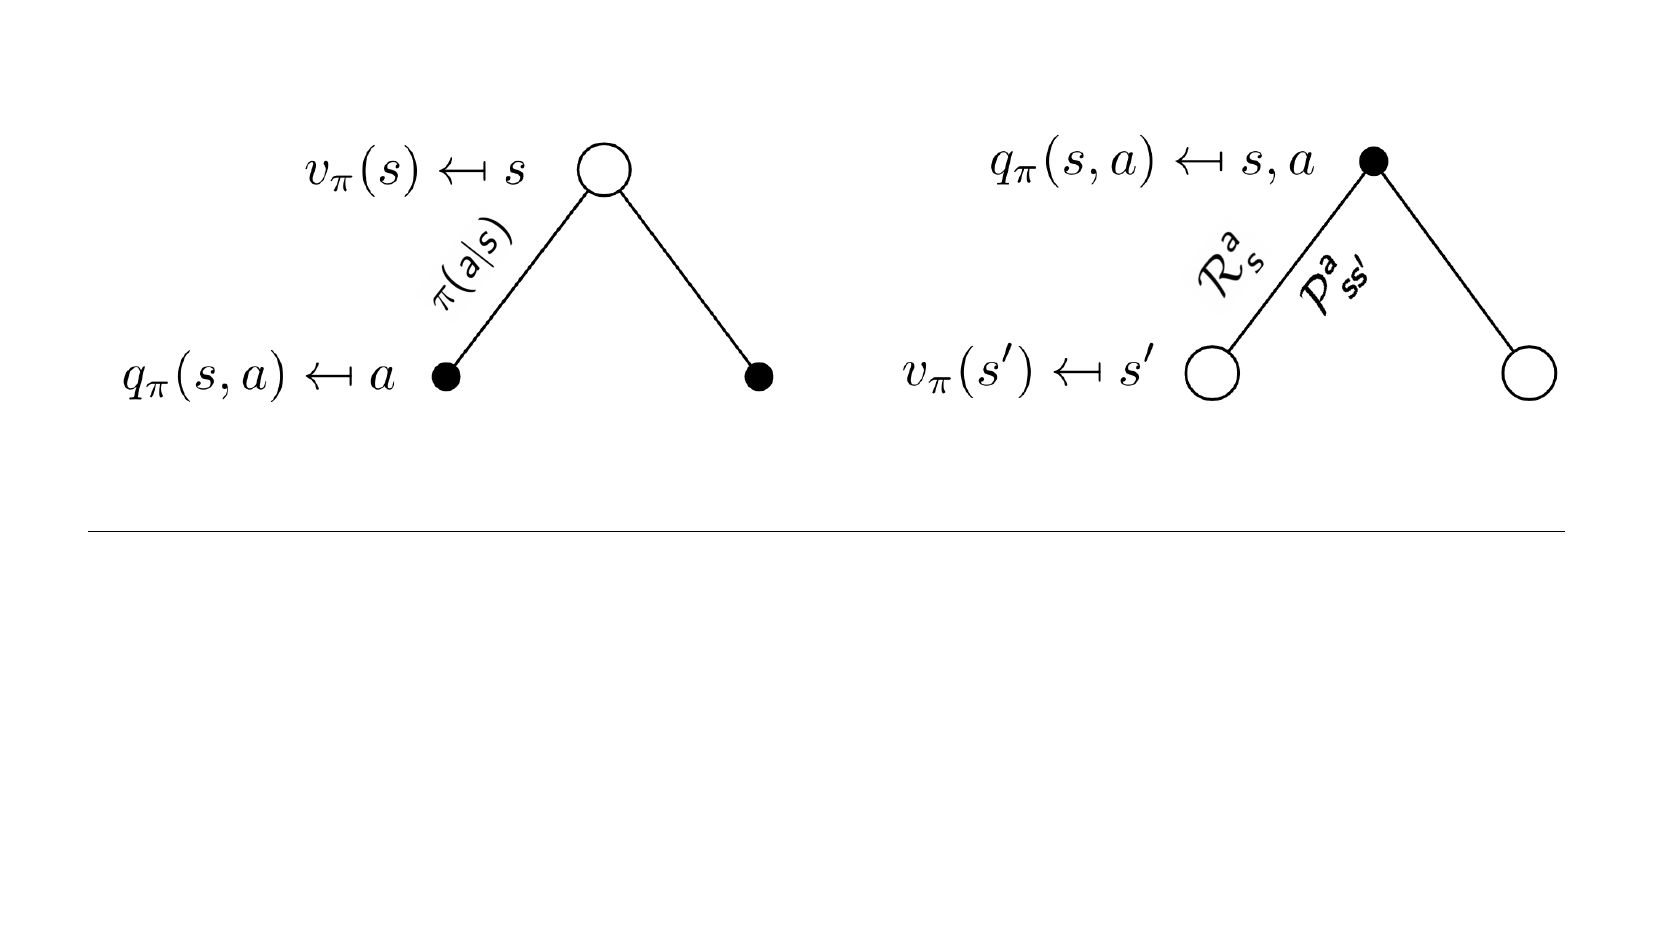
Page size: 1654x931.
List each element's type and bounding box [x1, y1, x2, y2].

picture [893, 93, 1571, 433]
picture [75, 118, 857, 414]
